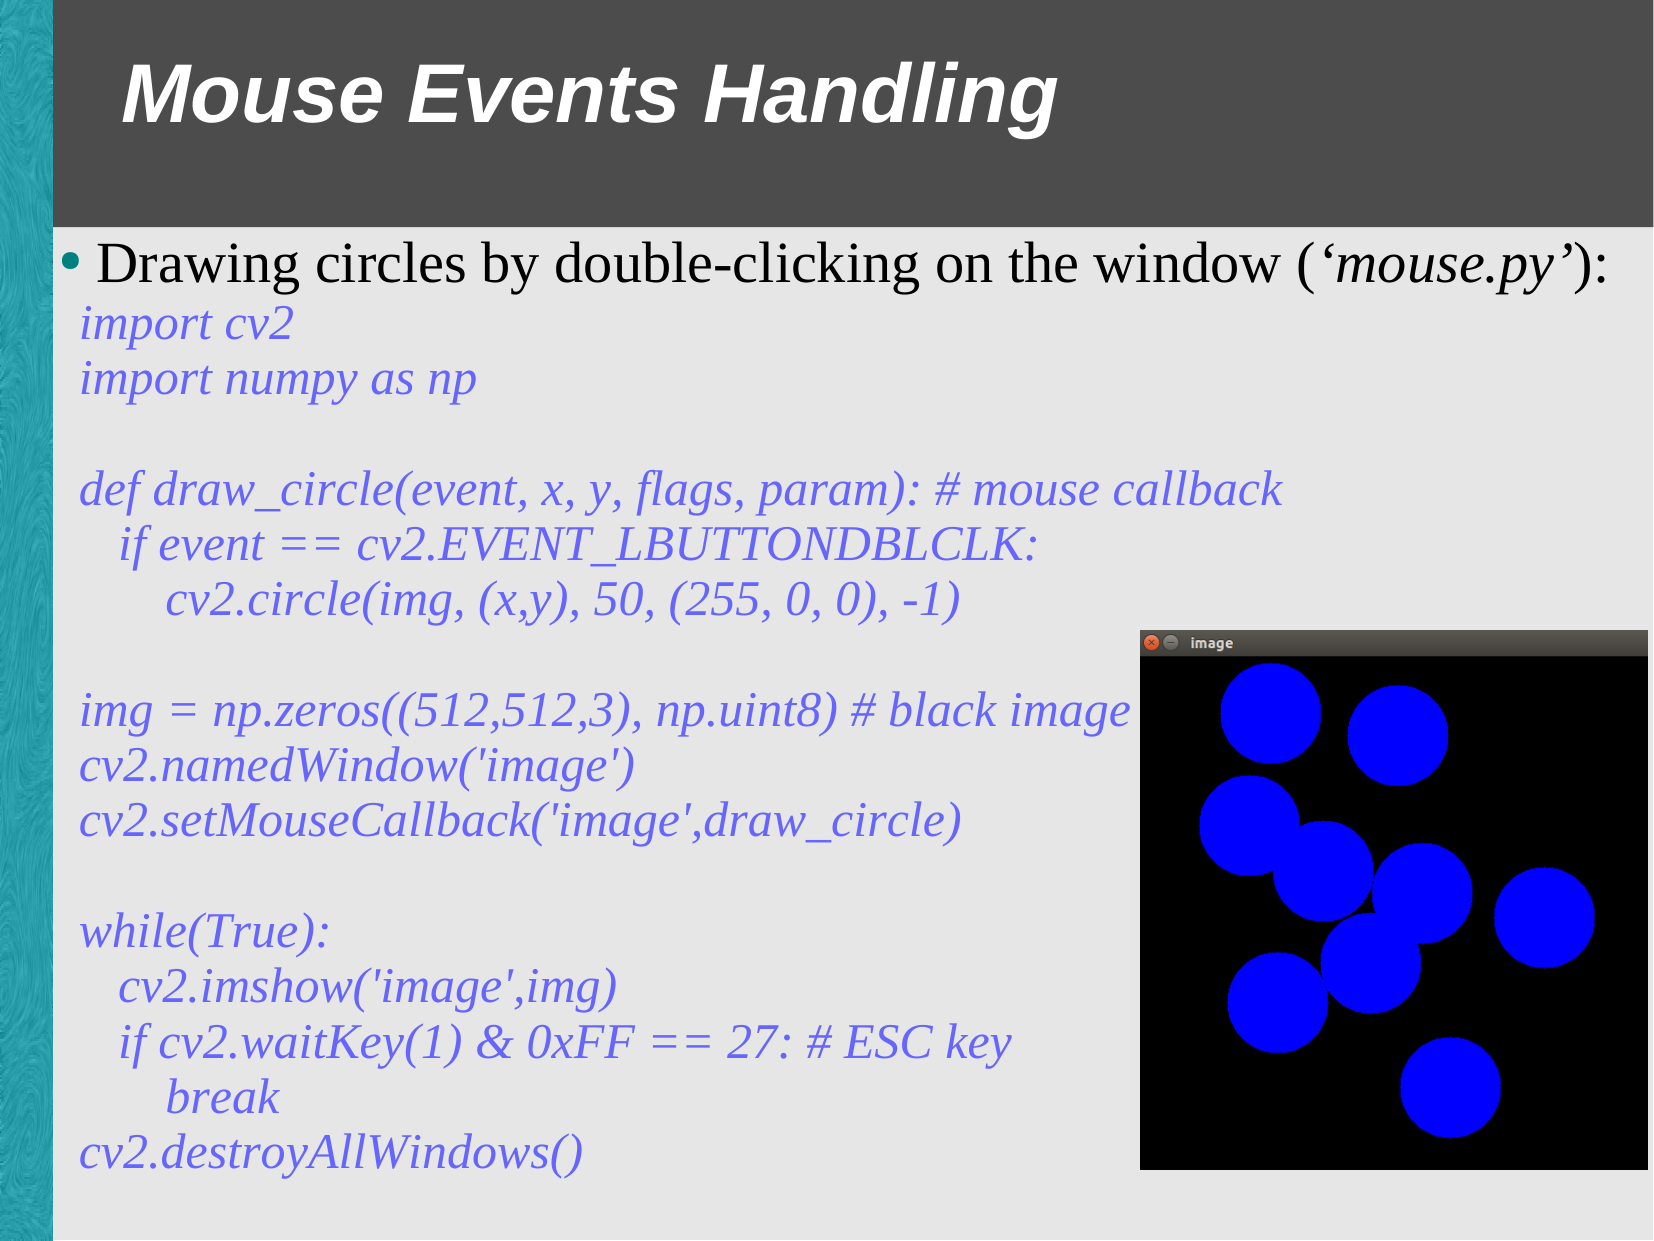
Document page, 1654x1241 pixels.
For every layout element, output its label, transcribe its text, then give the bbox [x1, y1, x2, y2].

picture [1140, 630, 1648, 1170]
title Mouse Events Handling [121, 46, 1565, 141]
picture [0, 0, 53, 1241]
list Drawing circles by double-clicking on the window (‘mouse.py’): import cv2 import numpy as np def draw_circle(event, x, y, flags, param): # mouse callback if event == cv2.EVENT_LBUTTONDBLCLK: cv2.circle(img, (x,y), 50, (255, 0, 0), -1) img = np.zeros((512,512,3), np.uint8) # black image cv2.namedWindow('image') cv2.setMouseCallback('image',draw_circle) while(True): cv2.imshow('image',img) if cv2.waitKey(1) & 0xFF == 27: # ESC key break cv2.destroyAllWindows() [59, 230, 1654, 1241]
